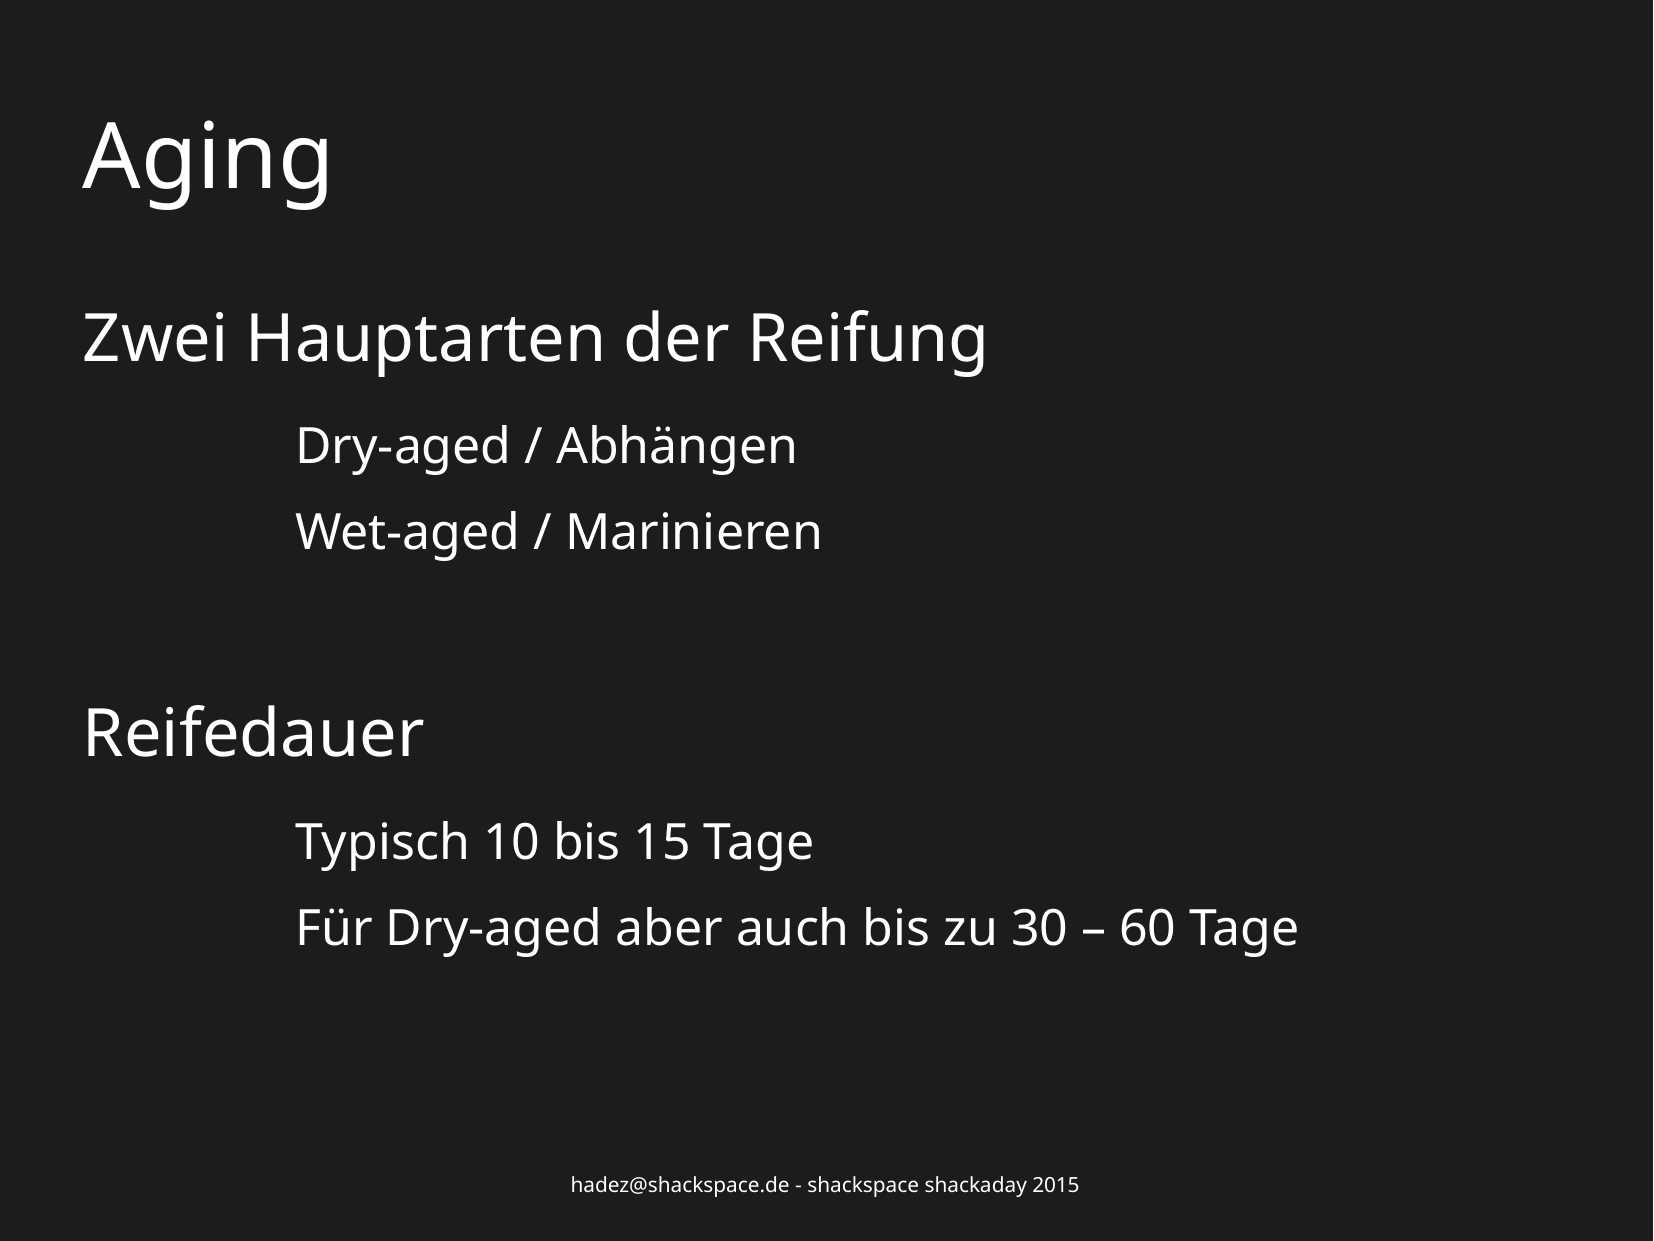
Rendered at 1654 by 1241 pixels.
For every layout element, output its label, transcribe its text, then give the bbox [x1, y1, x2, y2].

title Aging [82, 49, 1571, 257]
list Zwei Hauptarten der Reifung Dry-aged / Abhängen Wet-aged / Marinieren Reifedauer Typisch 10 bis 15 Tage Für Dry-aged aber auch bis zu 30 – 60 Tage [82, 290, 1571, 1141]
